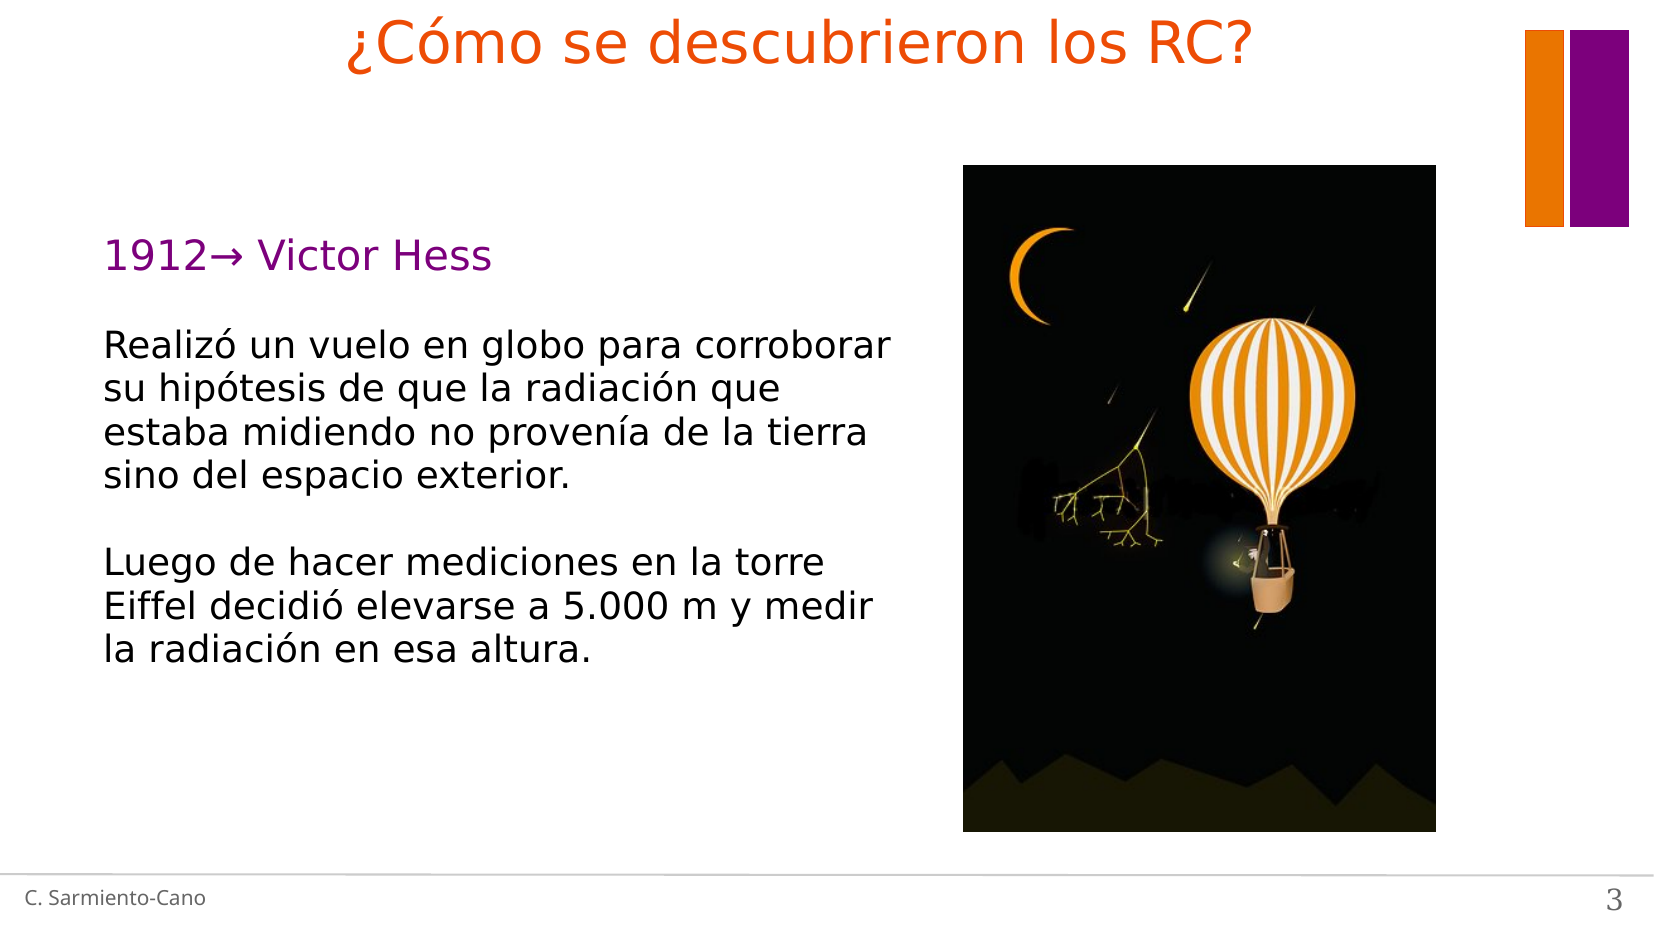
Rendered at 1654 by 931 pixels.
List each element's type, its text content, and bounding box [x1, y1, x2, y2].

picture [963, 165, 1436, 832]
text_box 1912→ Victor Hess Realizó un vuelo en globo para corroborar su hipótesis de que la radiación que estaba midiendo no provenía de la tierra sino del espacio exterior. Luego de hacer mediciones en la torre Eiffel decidió elevarse a 5.000 m y medir la radiación en esa altura. [88, 224, 923, 718]
title ¿Cómo se descubrieron los RC? [82, 0, 1519, 103]
